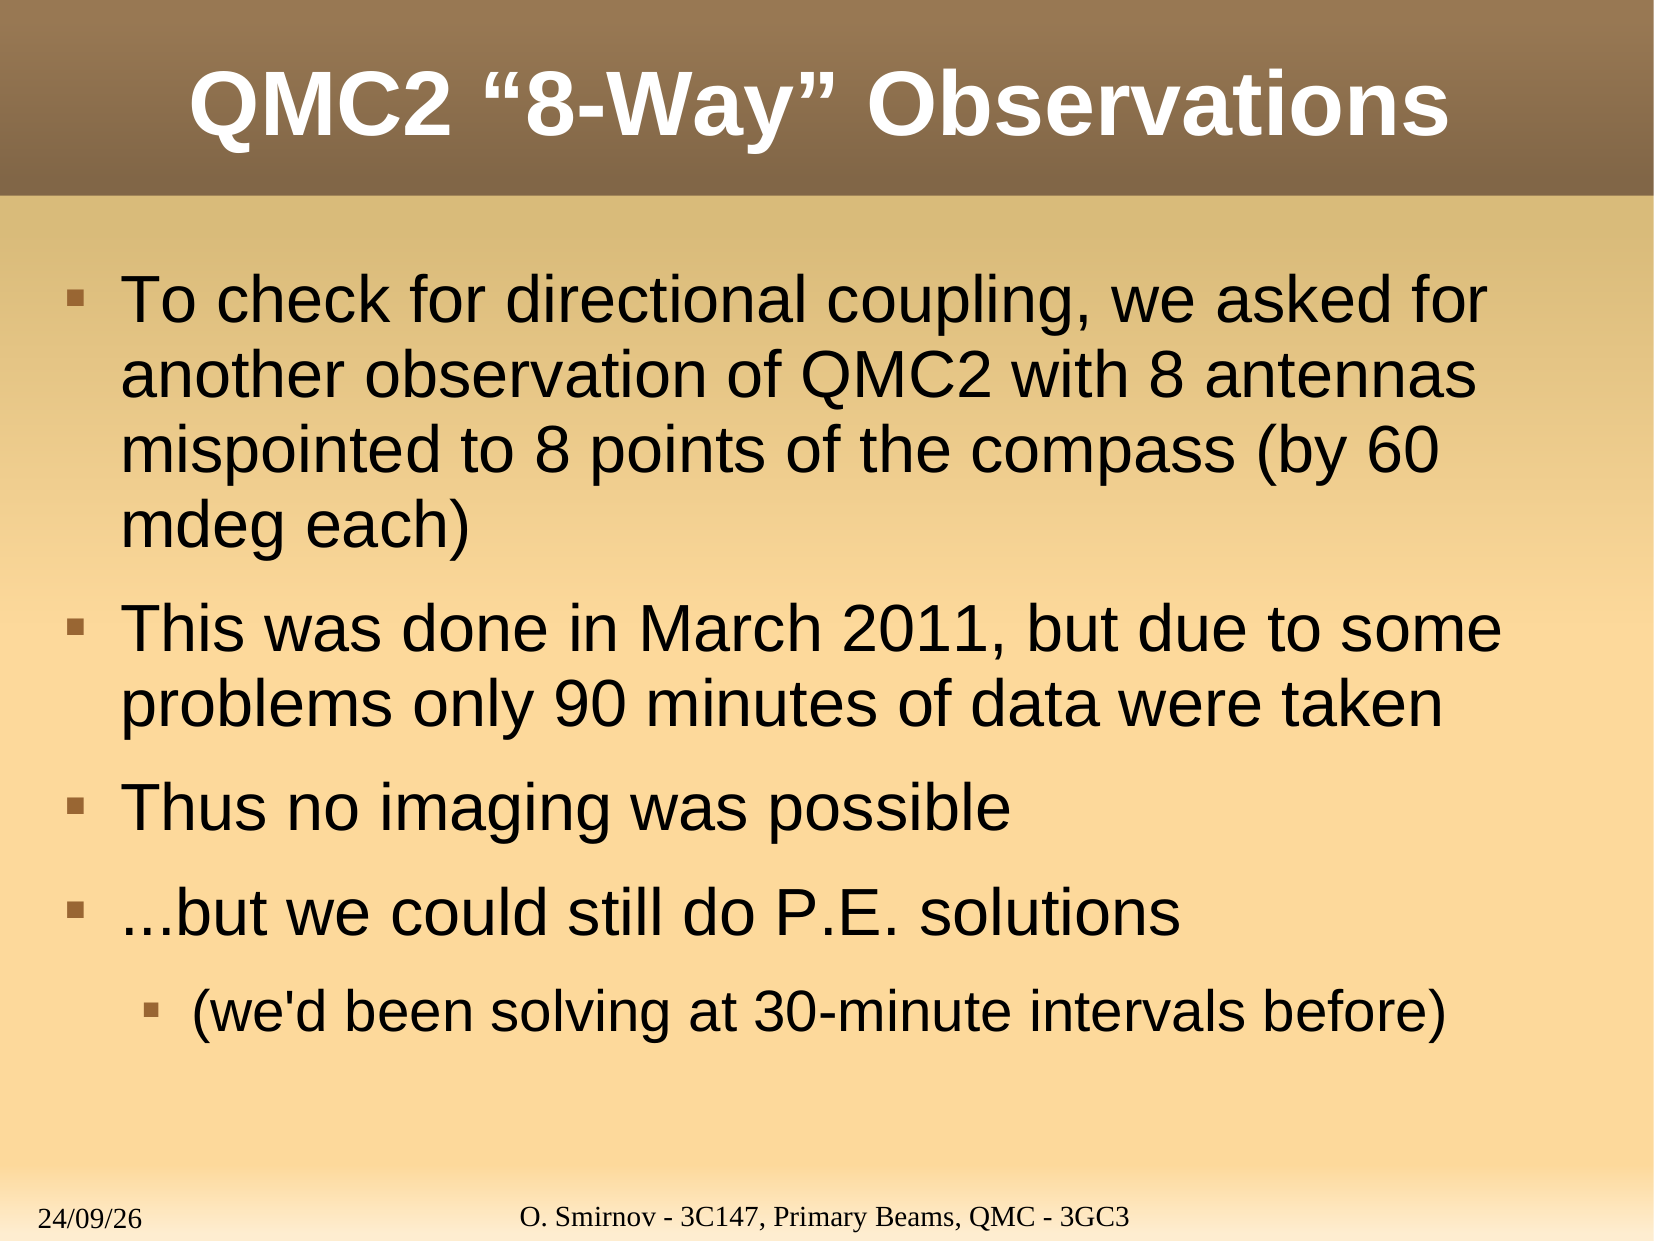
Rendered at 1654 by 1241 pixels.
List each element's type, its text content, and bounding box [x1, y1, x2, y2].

picture [0, 0, 1654, 1241]
list To check for directional coupling, we asked for another observation of QMC2 with 8 antennas mispointed to 8 points of the compass (by 60 mdeg each) This was done in March 2011, but due to some problems only 90 minutes of data were taken Thus no imaging was possible ...but we could still do P.E. solutions (we'd been solving at 30-minute intervals before) [49, 262, 1613, 1163]
title QMC2 “8-Way” Observations [76, 7, 1565, 200]
